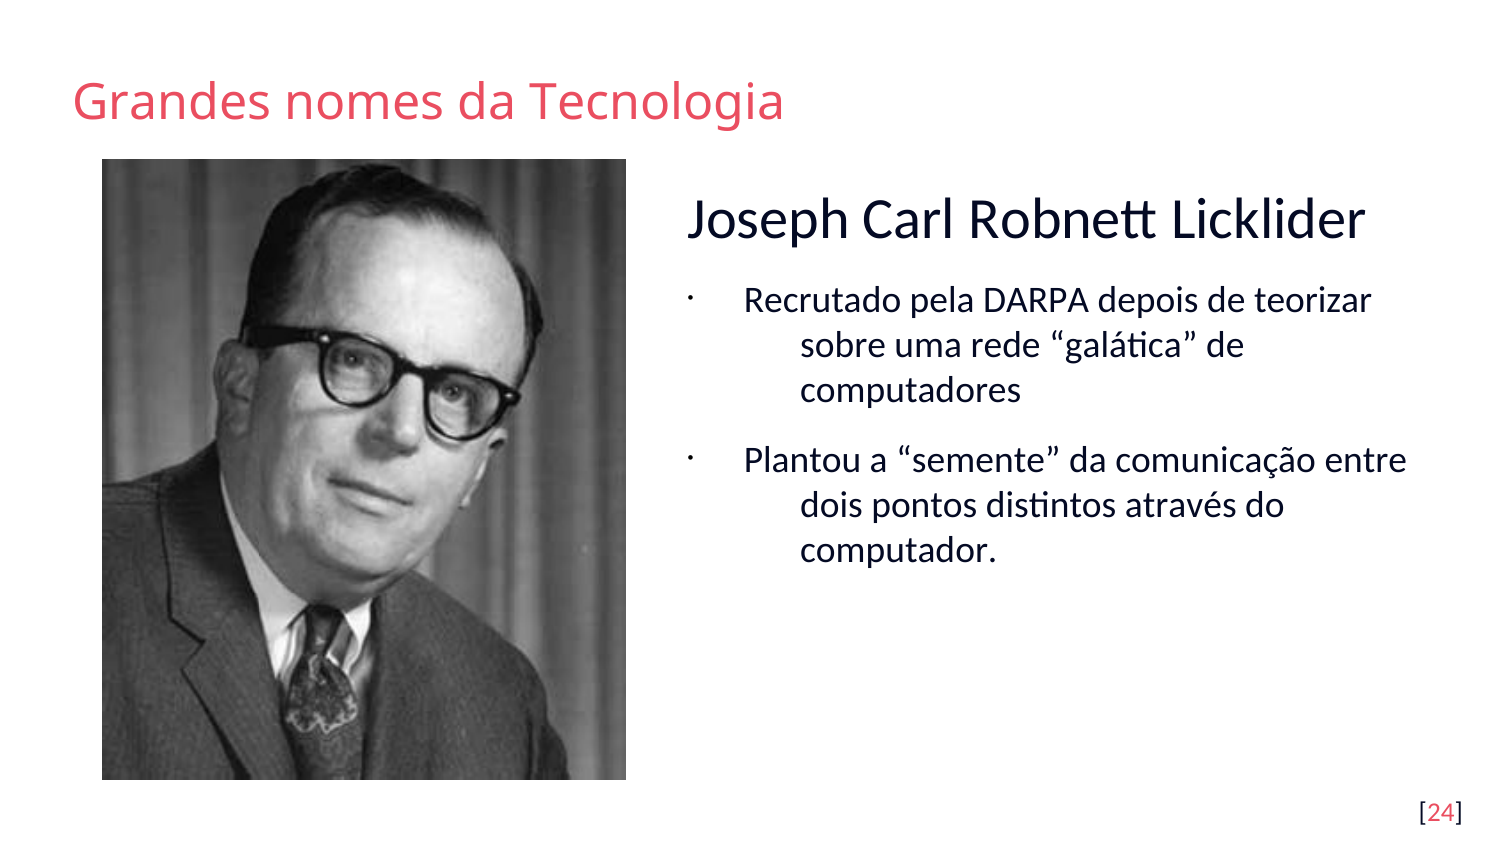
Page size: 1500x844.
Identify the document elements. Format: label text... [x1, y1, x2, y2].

picture [102, 159, 626, 780]
text_box Grandes nomes da Tecnologia [57, 45, 1274, 126]
text_box Joseph Carl Robnett Licklider Recrutado pela DARPA depois de teorizar sobre uma rede “galática” de computadores Plantou a “semente” da comunicação entre dois pontos distintos através do computador. [647, 159, 1430, 591]
slide_number [24] [1403, 779, 1494, 844]
